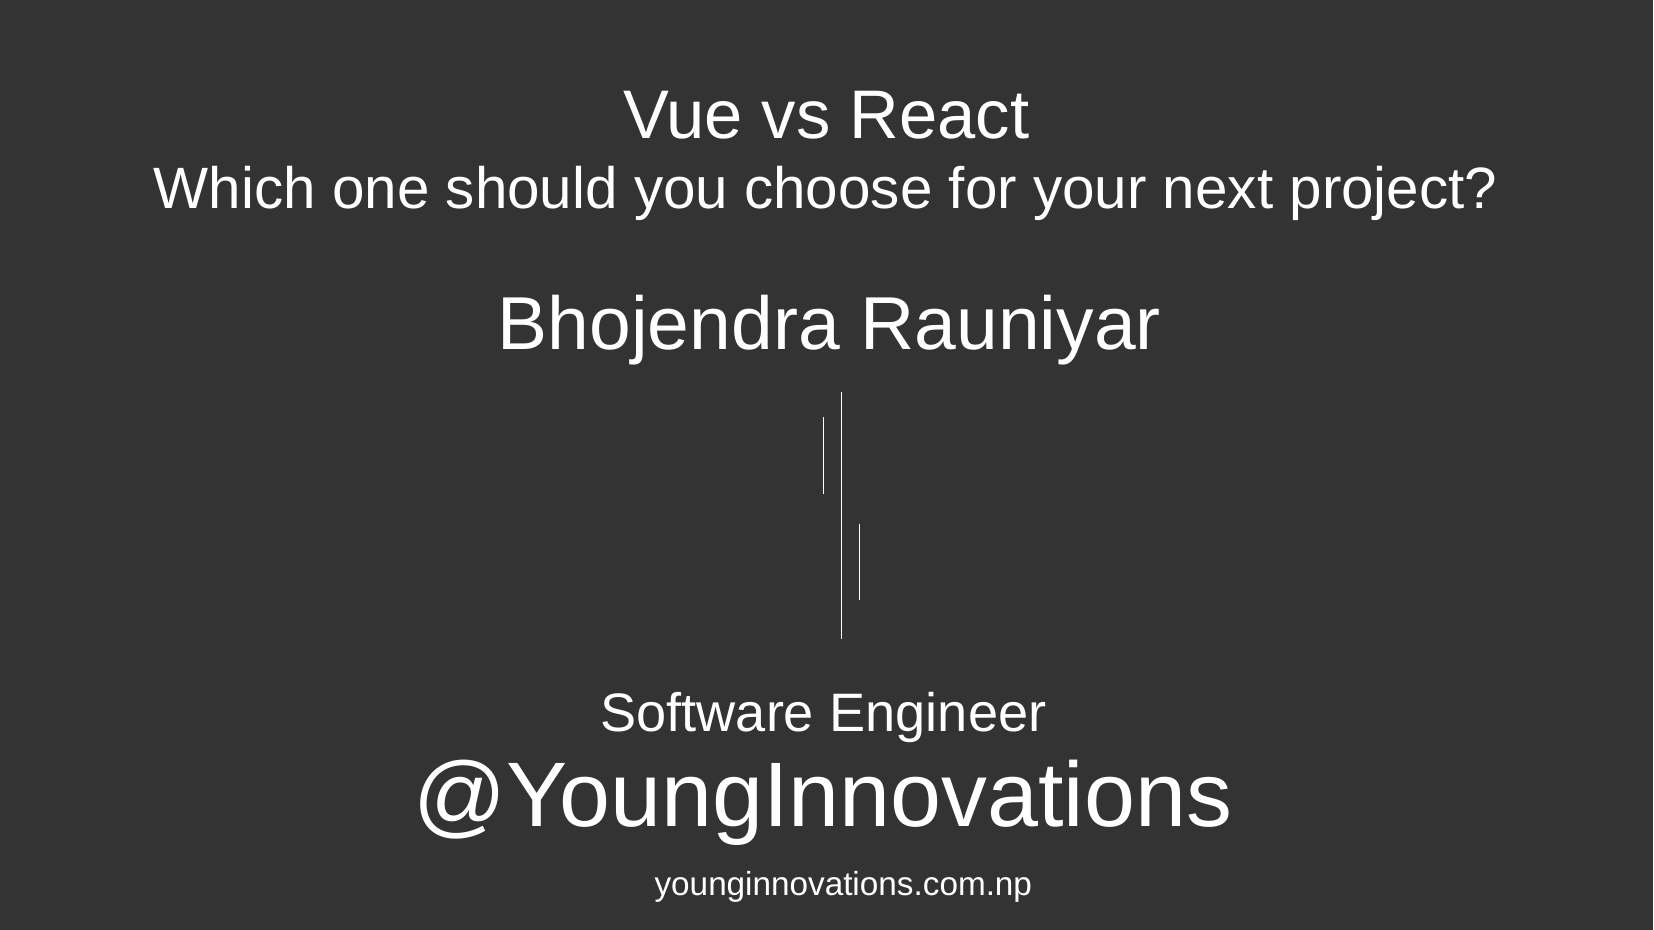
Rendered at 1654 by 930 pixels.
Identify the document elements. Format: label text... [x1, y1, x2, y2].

text_box Software Engineer @YoungInnovations [398, 675, 1269, 854]
title Vue vs React [82, 36, 1571, 156]
text_box younginnovations.com.np [639, 850, 1057, 918]
text_box Bhojendra Rauniyar [483, 274, 1177, 373]
text_box Which one should you choose for your next project? [82, 156, 1571, 222]
